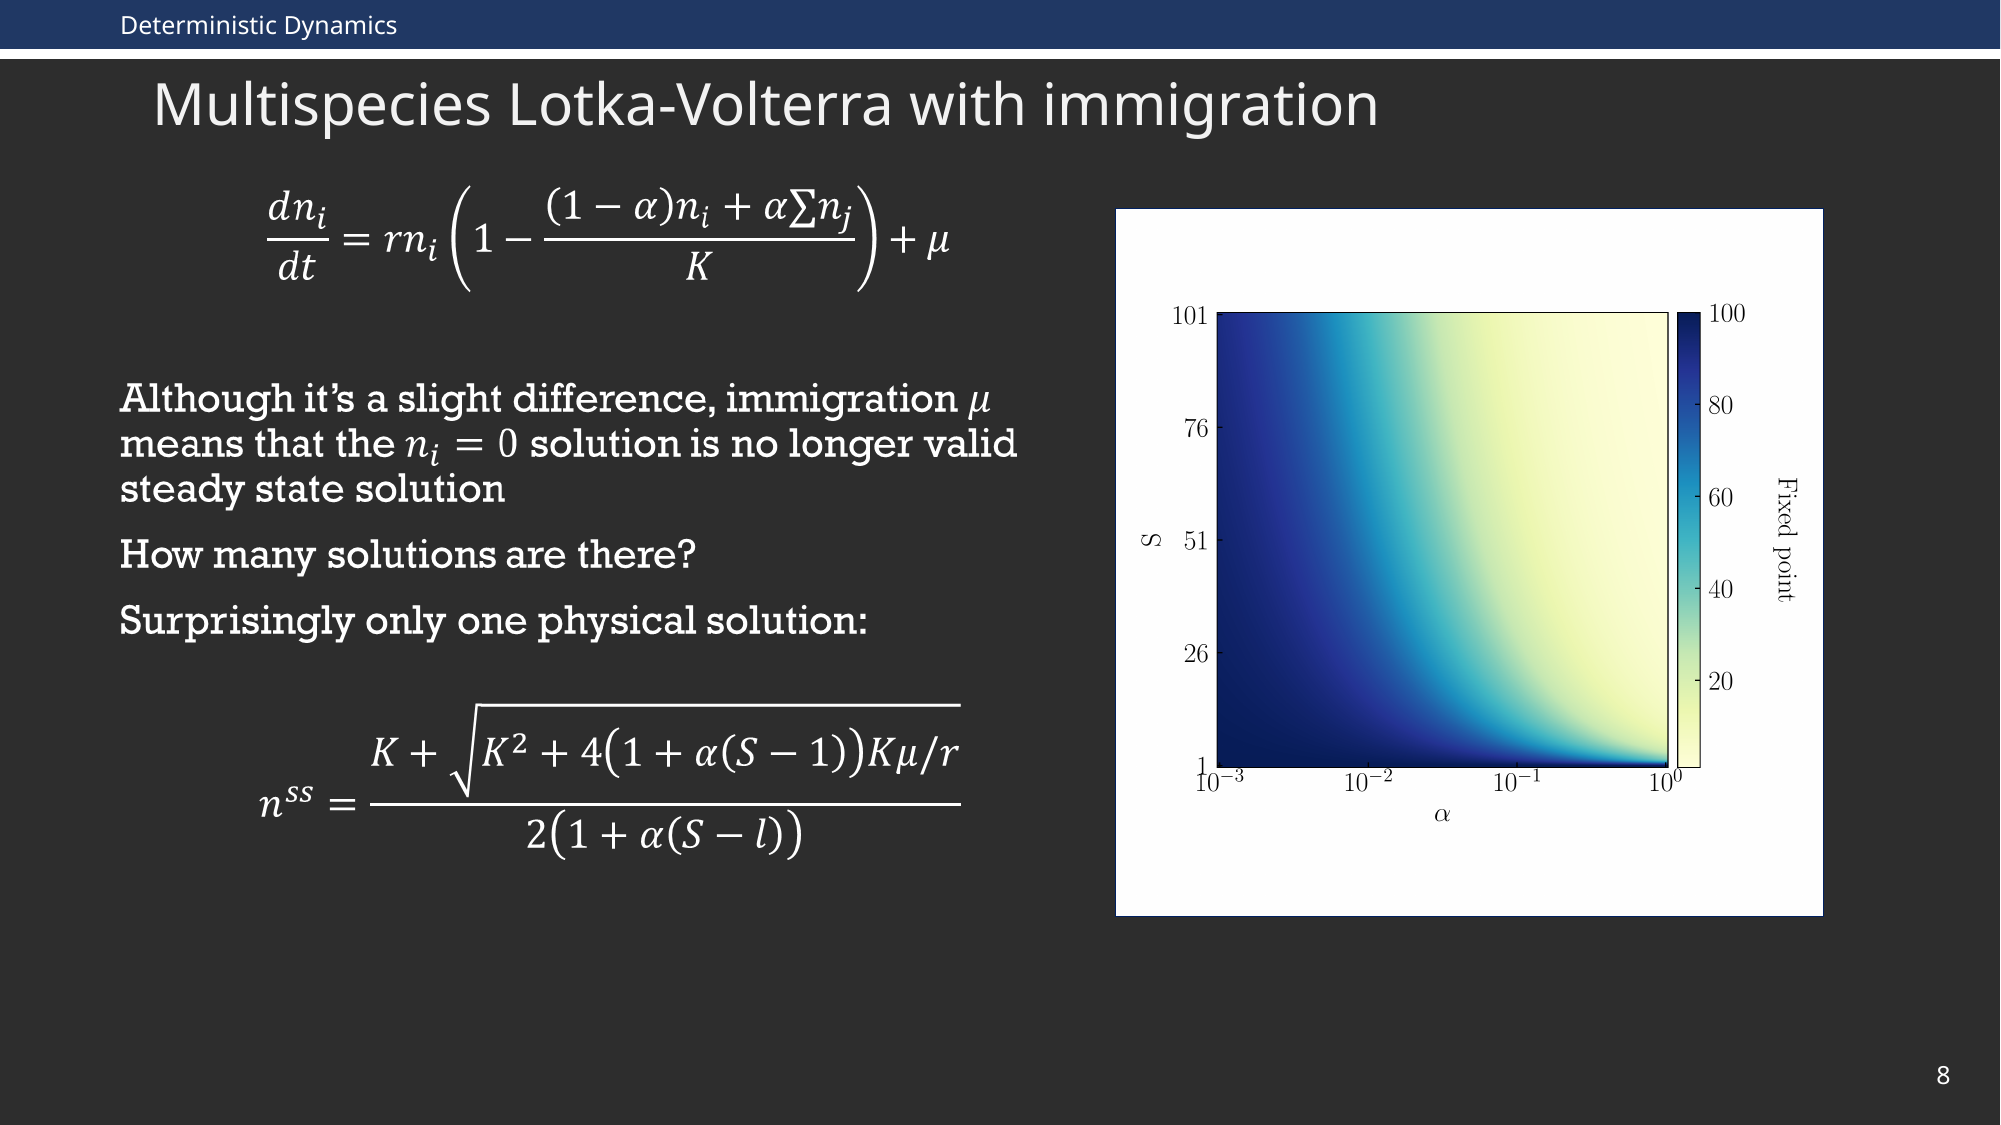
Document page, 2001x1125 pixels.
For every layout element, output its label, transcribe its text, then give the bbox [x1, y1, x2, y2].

list [94, 181, 1113, 1004]
picture [1115, 208, 1824, 917]
footer Deterministic Dynamics [0, 0, 519, 51]
slide_number <number> [1515, 1046, 1966, 1107]
title Multispecies Lotka-Volterra with immigration [137, 59, 1863, 169]
